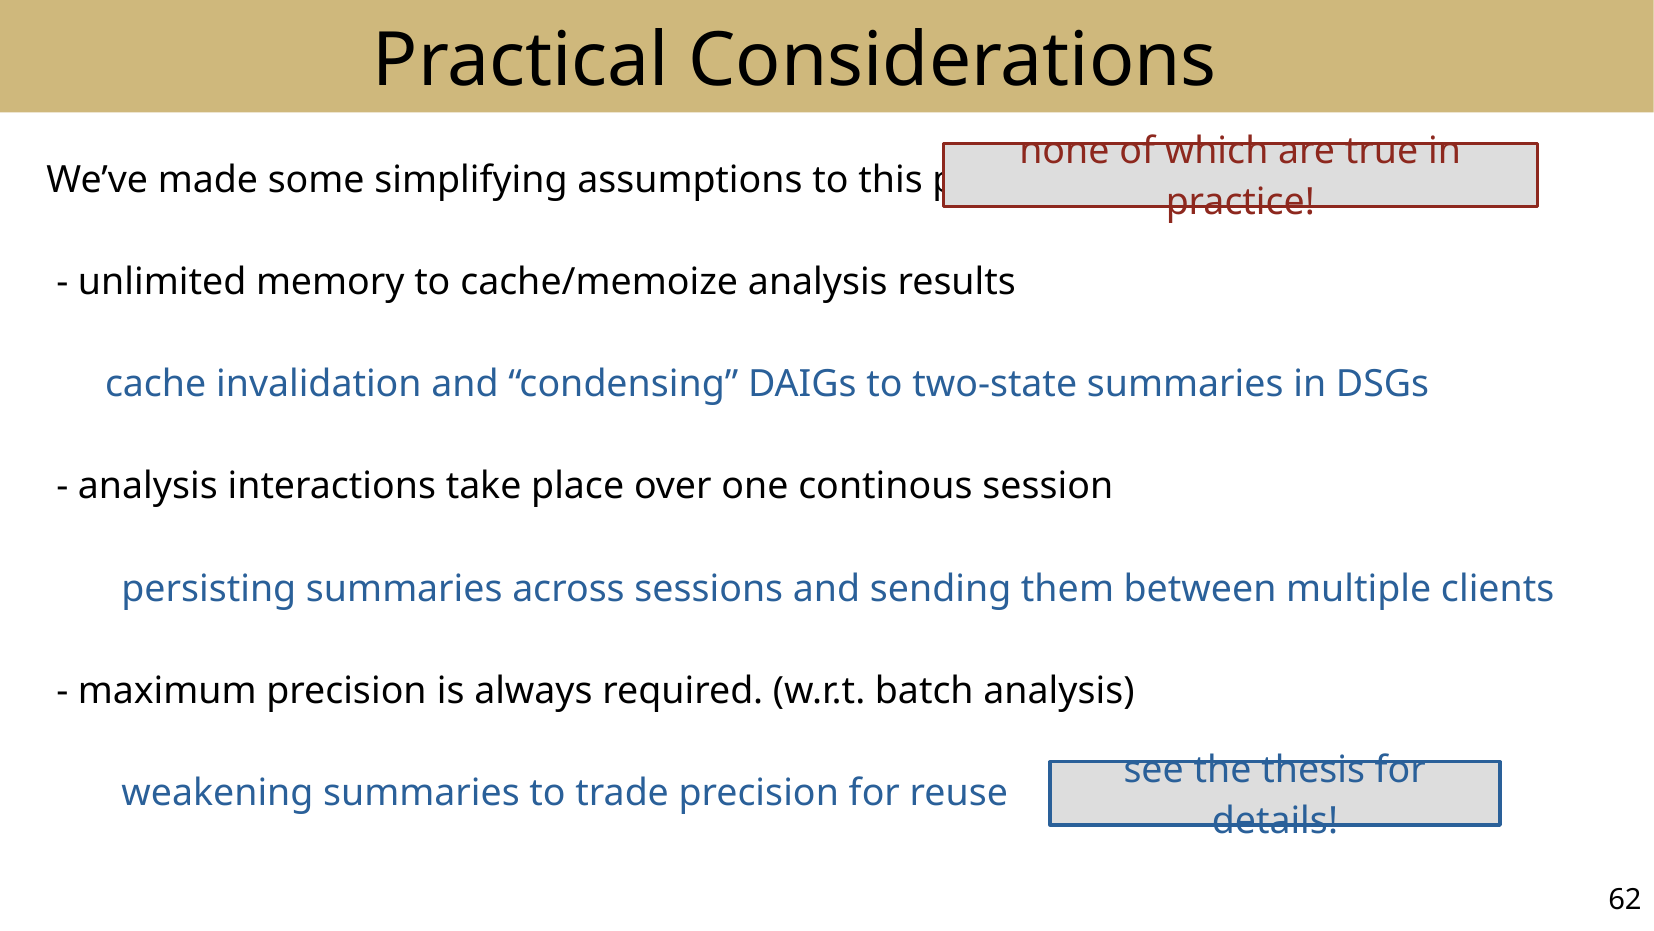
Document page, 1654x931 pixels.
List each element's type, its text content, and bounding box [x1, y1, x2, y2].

text_box see the thesis for details! [1050, 761, 1501, 826]
text_box We’ve made some simplifying assumptions to this point - unlimited memory to cache/memoize analysis results cache invalidation and “condensing” DAIGs to two-state summaries in DSGs - analysis interactions take place over one continous session persisting summaries across sessions and sending them between multiple clients - maximum precision is always required. (w.r.t. batch analysis) weakening summaries to trade precision for reuse [46, 152, 1613, 814]
title Practical Considerations [0, 0, 1576, 113]
text_box none of which are true in practice! [943, 143, 1538, 207]
